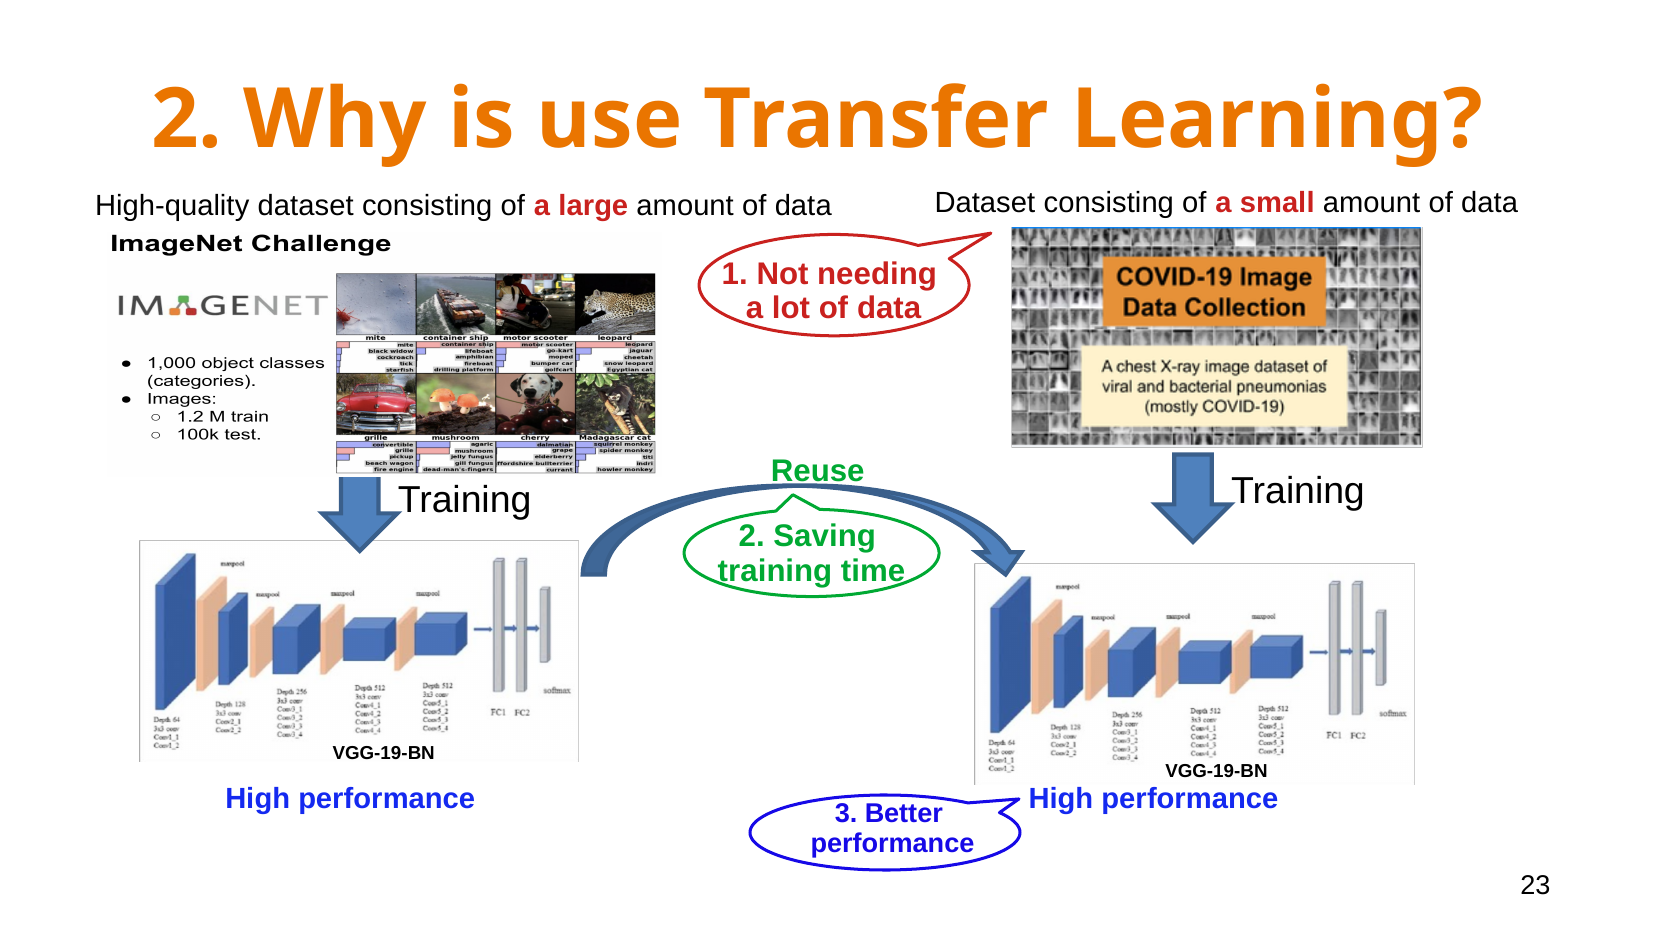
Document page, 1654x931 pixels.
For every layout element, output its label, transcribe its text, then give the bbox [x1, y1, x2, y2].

text_box 1. Not needing a lot of data [705, 304, 786, 335]
text_box 3. Better performance [753, 788, 1032, 876]
text_box Reuse [756, 443, 940, 496]
text_box 2. Saving training time [686, 509, 937, 595]
text_box 1. Not needing a lot of data [705, 247, 963, 334]
text_box 3. Better performance [753, 797, 1018, 868]
text_box 2. Saving training time [852, 509, 940, 545]
picture [128, 529, 591, 775]
text_box 2. Saving training time [851, 561, 940, 597]
text_box High performance [210, 772, 569, 823]
text_box Training [1216, 458, 1390, 519]
text_box High-quality dataset consisting of a large amount of data [80, 178, 988, 229]
text_box 2. Why is use Transfer Learning? [0, 22, 1635, 207]
text_box High performance [1032, 798, 1373, 823]
text_box 2. Saving training time [684, 562, 772, 597]
text_box [885, 496, 1022, 575]
text_box 1. Not needing a lot of data [705, 247, 737, 266]
text_box VGG-19-BN [316, 733, 452, 772]
picture [988, 227, 1451, 473]
text_box 1. Not needing a lot of data [882, 304, 963, 335]
text_box VGG-19-BN [1149, 751, 1284, 791]
picture [107, 232, 662, 477]
text_box [322, 477, 383, 551]
text_box [1155, 454, 1216, 542]
text_box 2. Saving training time [684, 509, 771, 544]
picture [963, 552, 1427, 798]
text_box Training [383, 477, 557, 528]
text_box [582, 486, 756, 575]
text_box Dataset consisting of a small amount of data [919, 176, 1534, 227]
